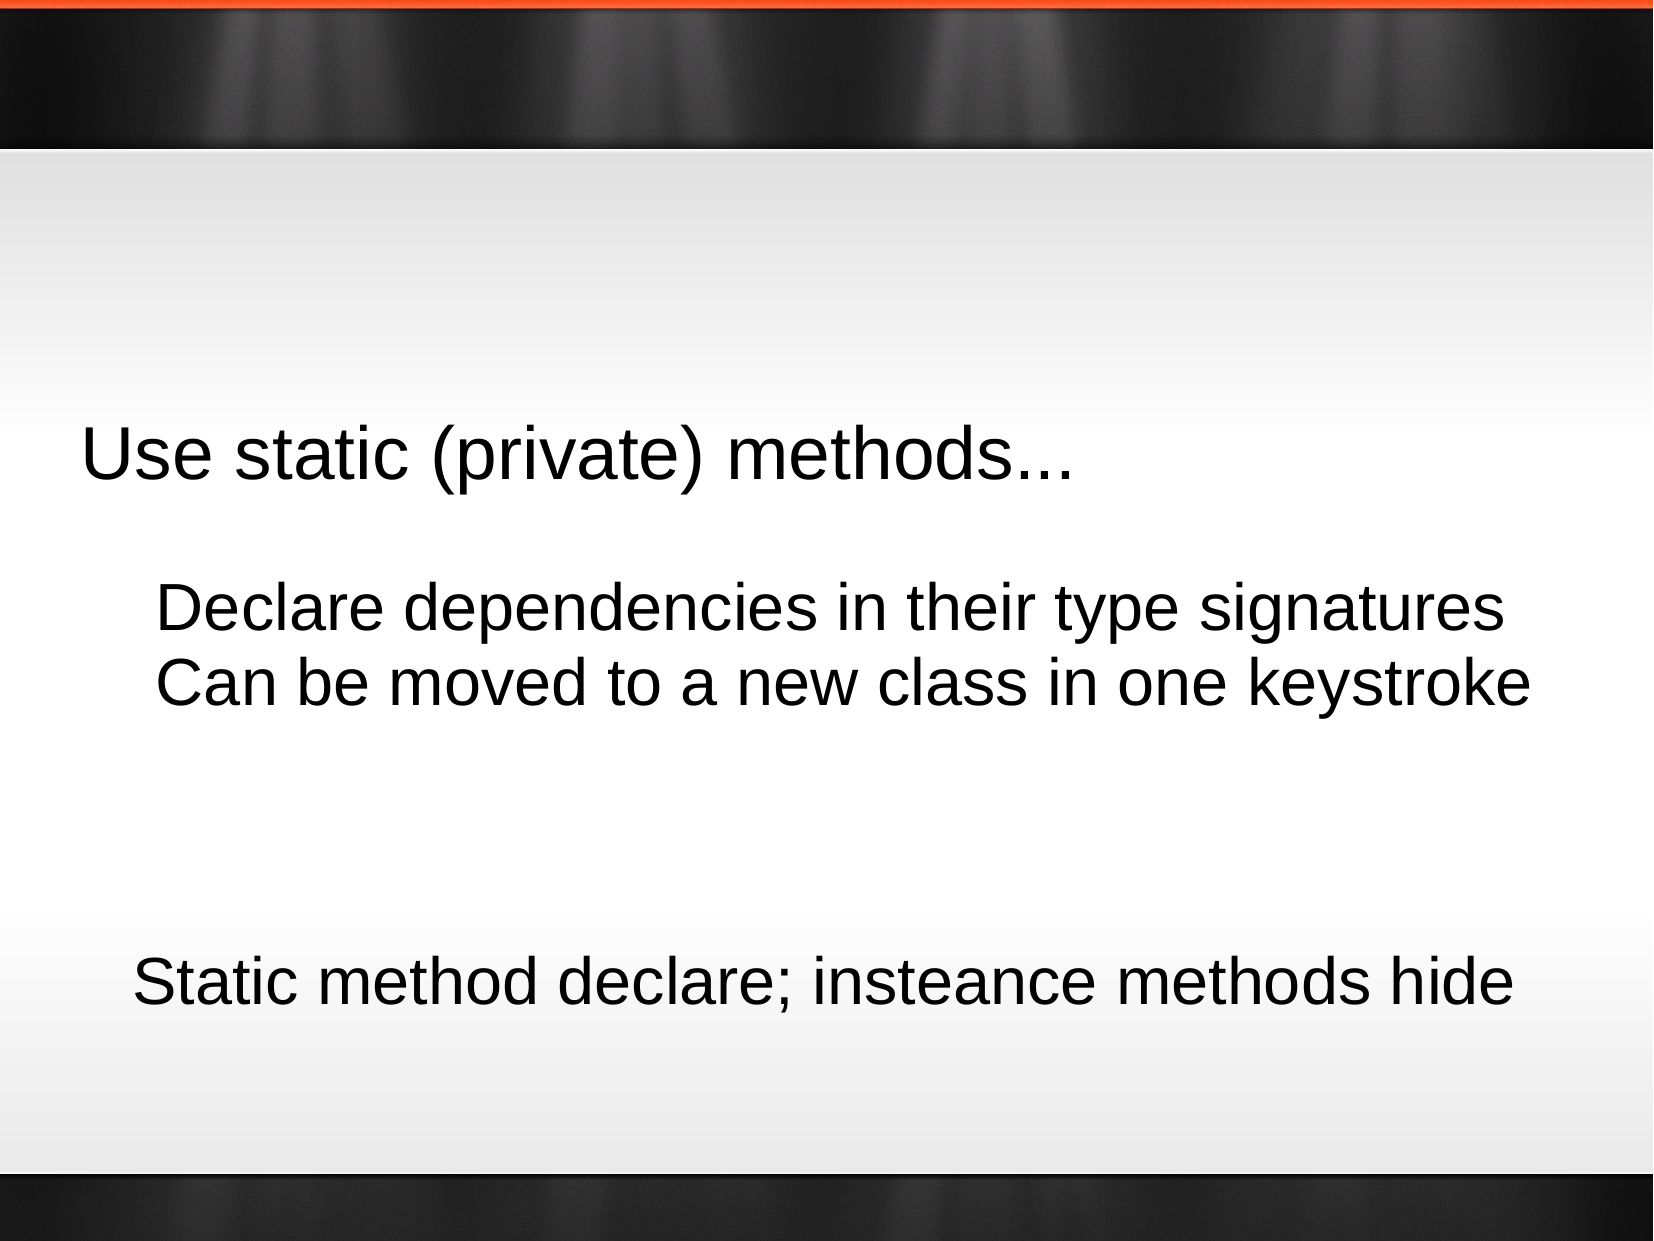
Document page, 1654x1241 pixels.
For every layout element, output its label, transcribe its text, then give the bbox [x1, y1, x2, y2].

picture [0, 0, 1653, 1241]
subtitle Use static (private) methods... Declare dependencies in their type signatures Can be moved to a new class in one keystroke Static method declare; insteance methods hide [80, 305, 1569, 1125]
